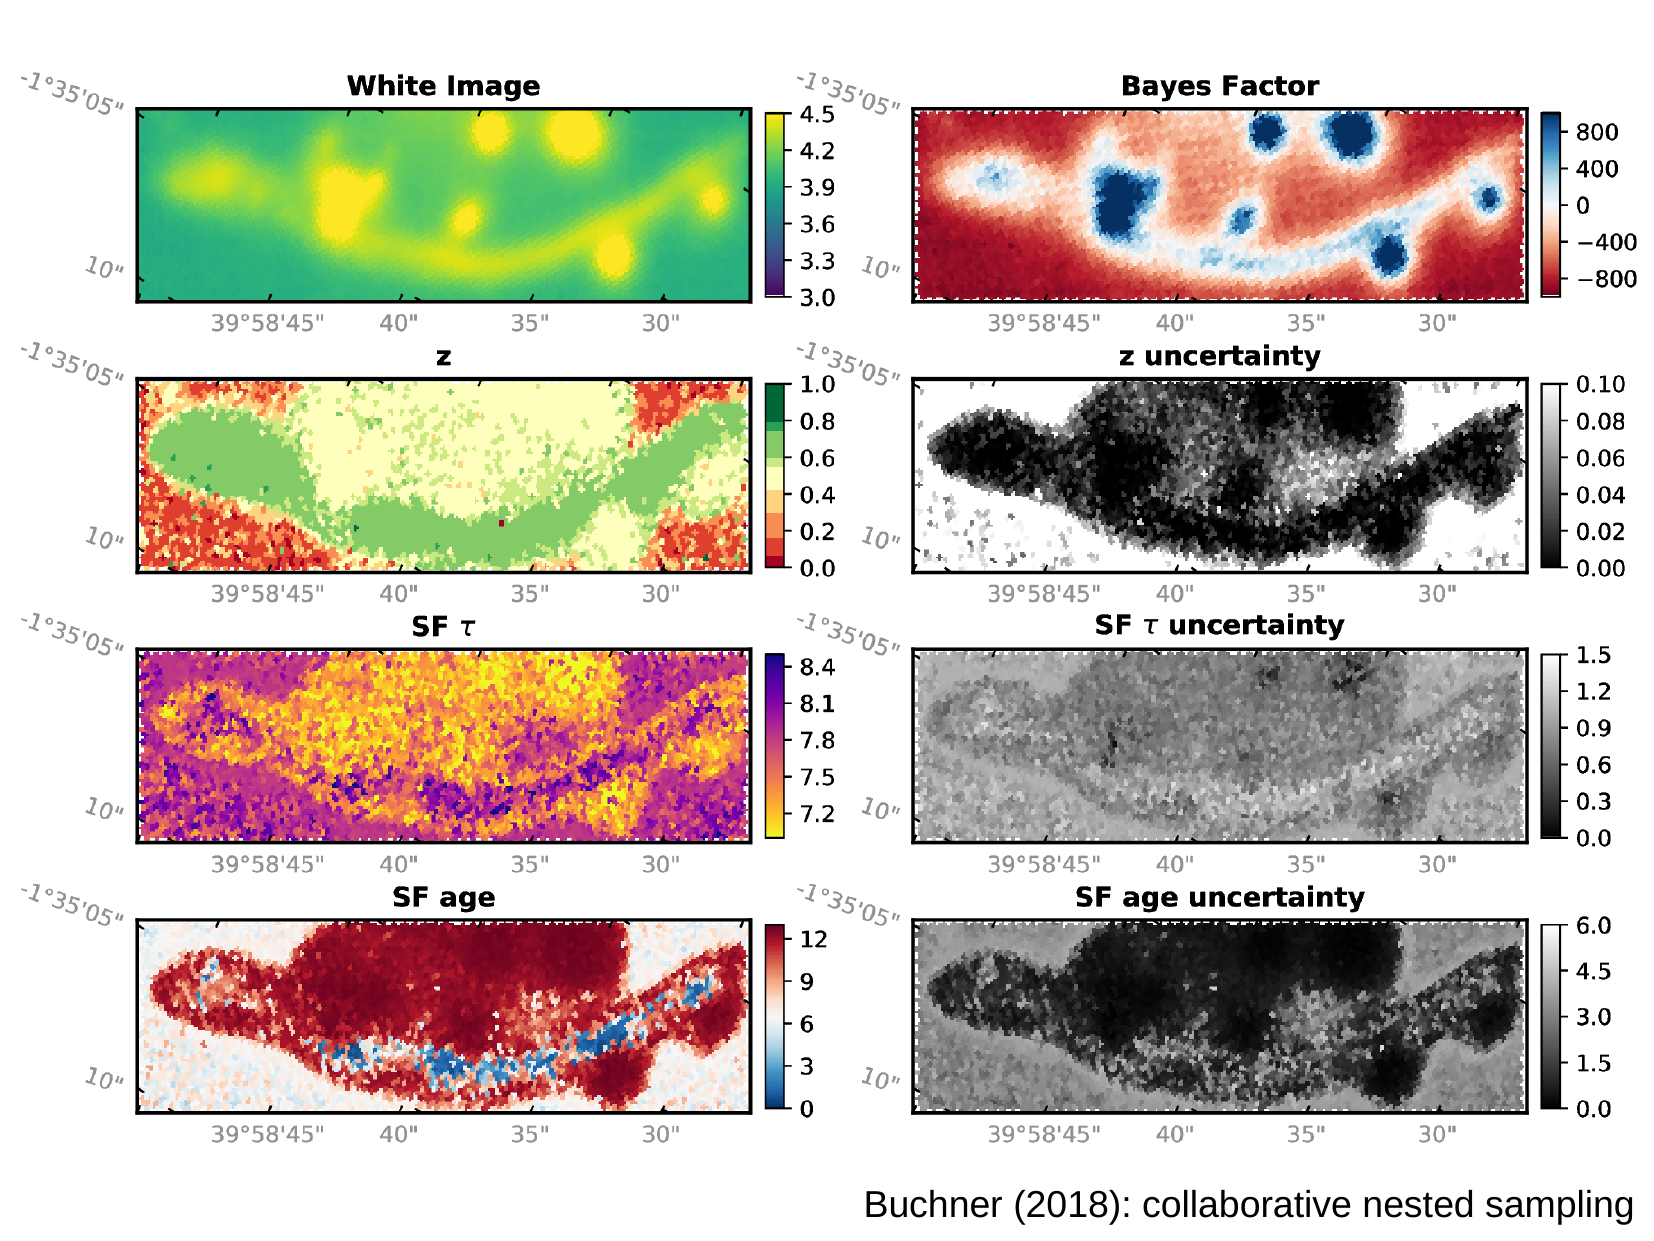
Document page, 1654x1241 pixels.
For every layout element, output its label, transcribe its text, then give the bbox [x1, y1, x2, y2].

text_box Buchner (2018): collaborative nested sampling [848, 1176, 1654, 1241]
picture [0, 50, 1654, 1163]
